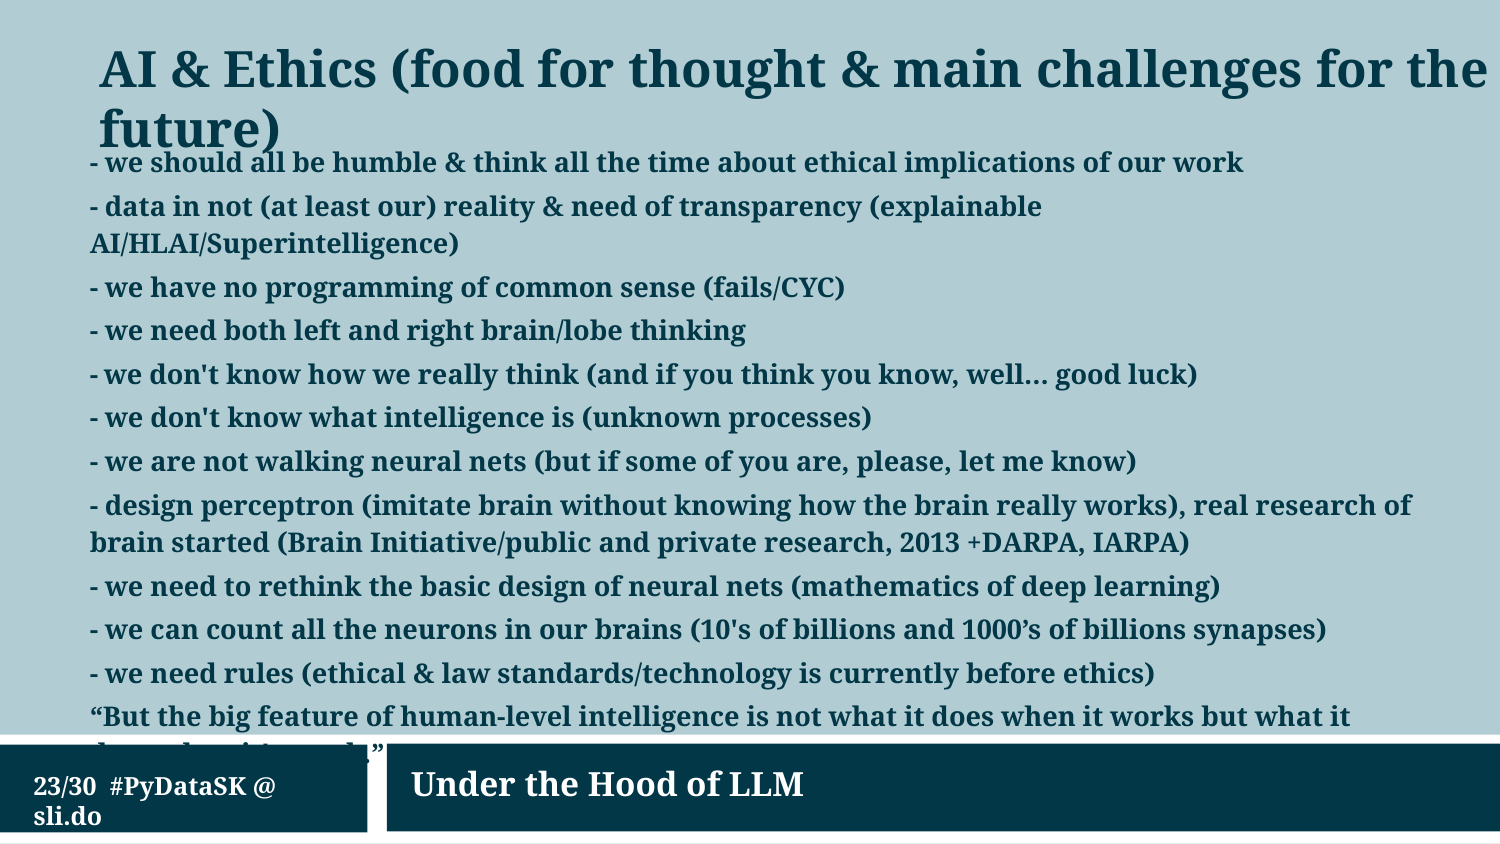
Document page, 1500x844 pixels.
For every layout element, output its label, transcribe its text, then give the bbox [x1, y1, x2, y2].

text_box Under the Hood of LLM [400, 740, 1500, 826]
text_box - we should all be humble & think all the time about ethical implications of our work - data in not (at least our) reality & need of transparency (explainable AI/HLAI/Superintelligence) - we have no programming of common sense (fails/CYC) - we need both left and right brain/lobe thinking - we don't know how we really think (and if you think you know, well… good luck) - we don't know what intelligence is (unknown processes) - we are not walking neural nets (but if some of you are, please, let me know) - design perceptron (imitate brain without knowing how the brain really works), real research of brain started (Brain Initiative/public and private research, 2013 +DARPA, IARPA) - we need to rethink the basic design of neural nets (mathematics of deep learning) - we can count all the neurons in our brains (10's of billions and 1000’s of billions synapses) - we need rules (ethical & law standards/technology is currently before ethics) “But the big feature of human-level intelligence is not what it does when it works but what it does when it's stuck.” -- Marvin Minsky [78, 134, 1429, 720]
text_box 23/30 #PyDataSK @ sli.do [22, 764, 362, 808]
text_box AI & Ethics (food for thought & main challenges for the future) [88, 36, 1500, 159]
